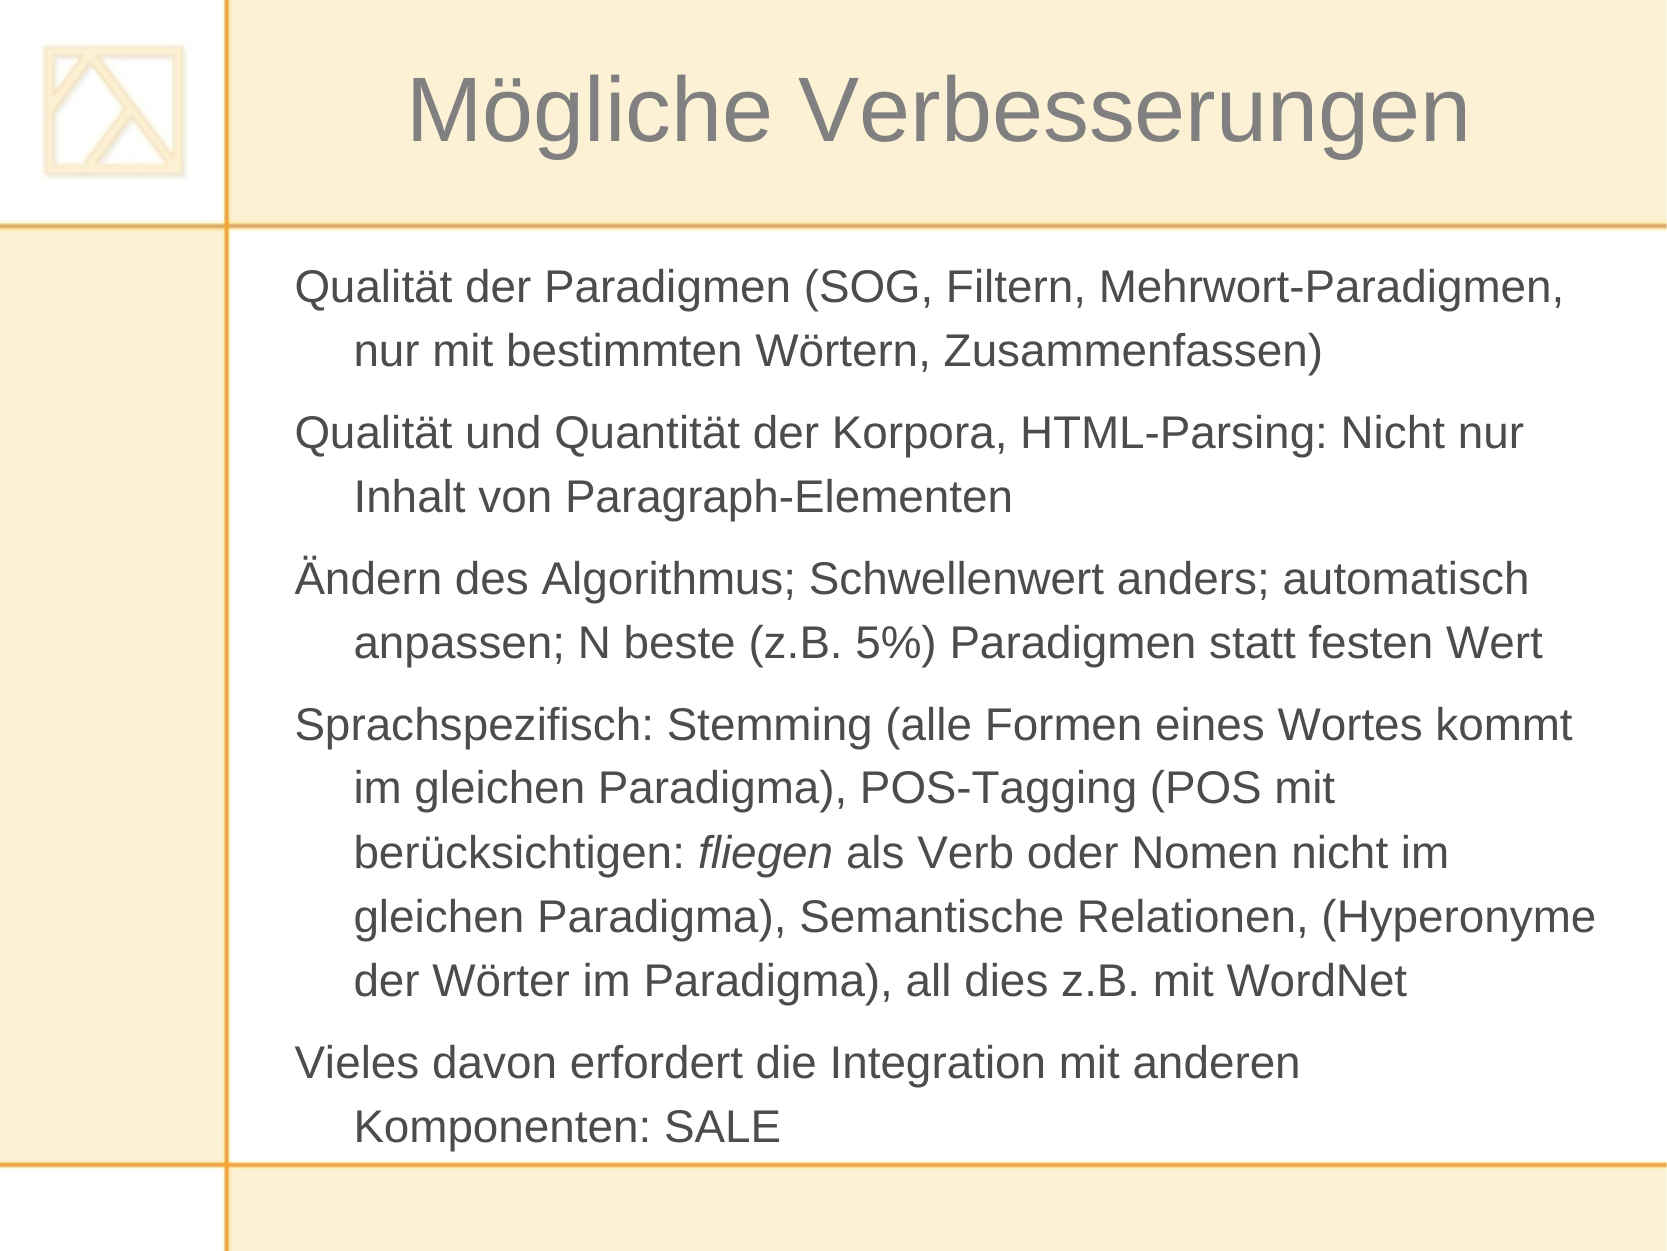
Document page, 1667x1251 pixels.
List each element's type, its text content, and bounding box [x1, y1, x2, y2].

list Qualität der Paradigmen (SOG, Filtern, Mehrwort-Paradigmen, nur mit bestimmten Wörtern, Zusammenfassen) Qualität und Quantität der Korpora, HTML-Parsing: Nicht nur Inhalt von Paragraph-Elementen Ändern des Algorithmus; Schwellenwert anders; automatisch anpassen; N beste (z.B. 5%) Paradigmen statt festen Wert Sprachspezifisch: Stemming (alle Formen eines Wortes kommt im gleichen Paradigma), POS-Tagging (POS mit berücksichtigen: fliegen als Verb oder Nomen nicht im gleichen Paradigma), Semantische Relationen, (Hyperonyme der Wörter im Paradigma), all dies z.B. mit WordNet Vieles davon erfordert die Integration mit anderen Komponenten: SALE [265, 248, 1608, 1143]
picture [0, 0, 1667, 1251]
title Mögliche Verbesserungen [268, 6, 1611, 216]
